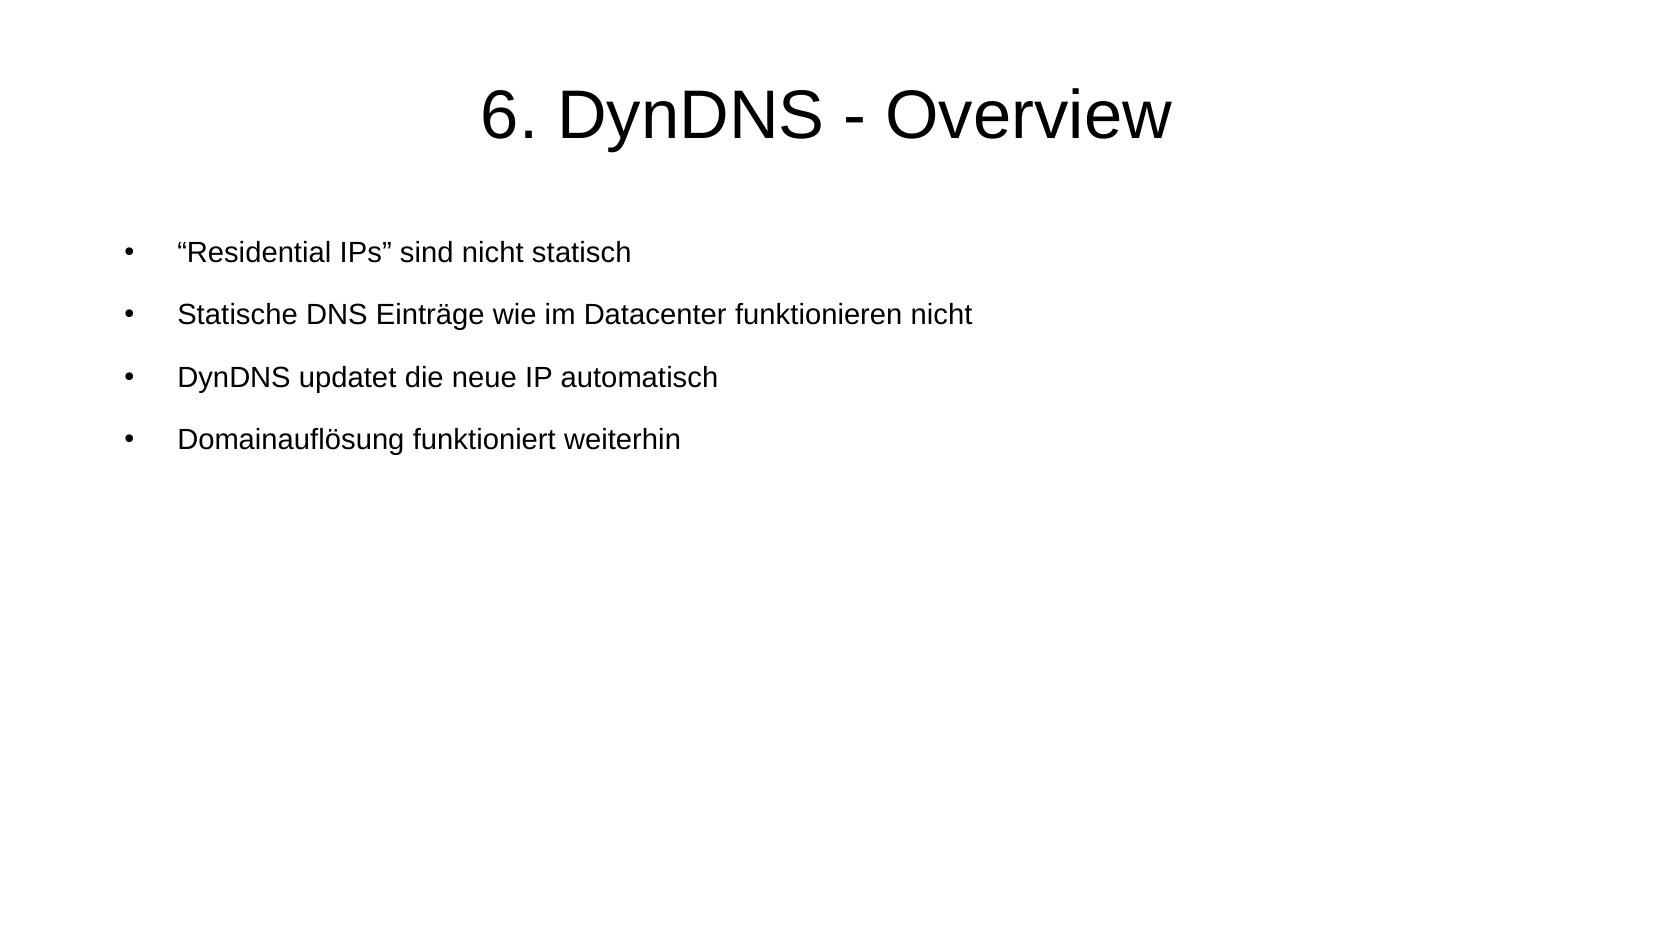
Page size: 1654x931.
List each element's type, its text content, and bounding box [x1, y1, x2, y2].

title 6. DynDNS - Overview [82, 37, 1571, 193]
list “Residential IPs” sind nicht statisch Statische DNS Einträge wie im Datacenter funktionieren nicht DynDNS updatet die neue IP automatisch Domainauflösung funktioniert weiterhin [106, 236, 1595, 905]
